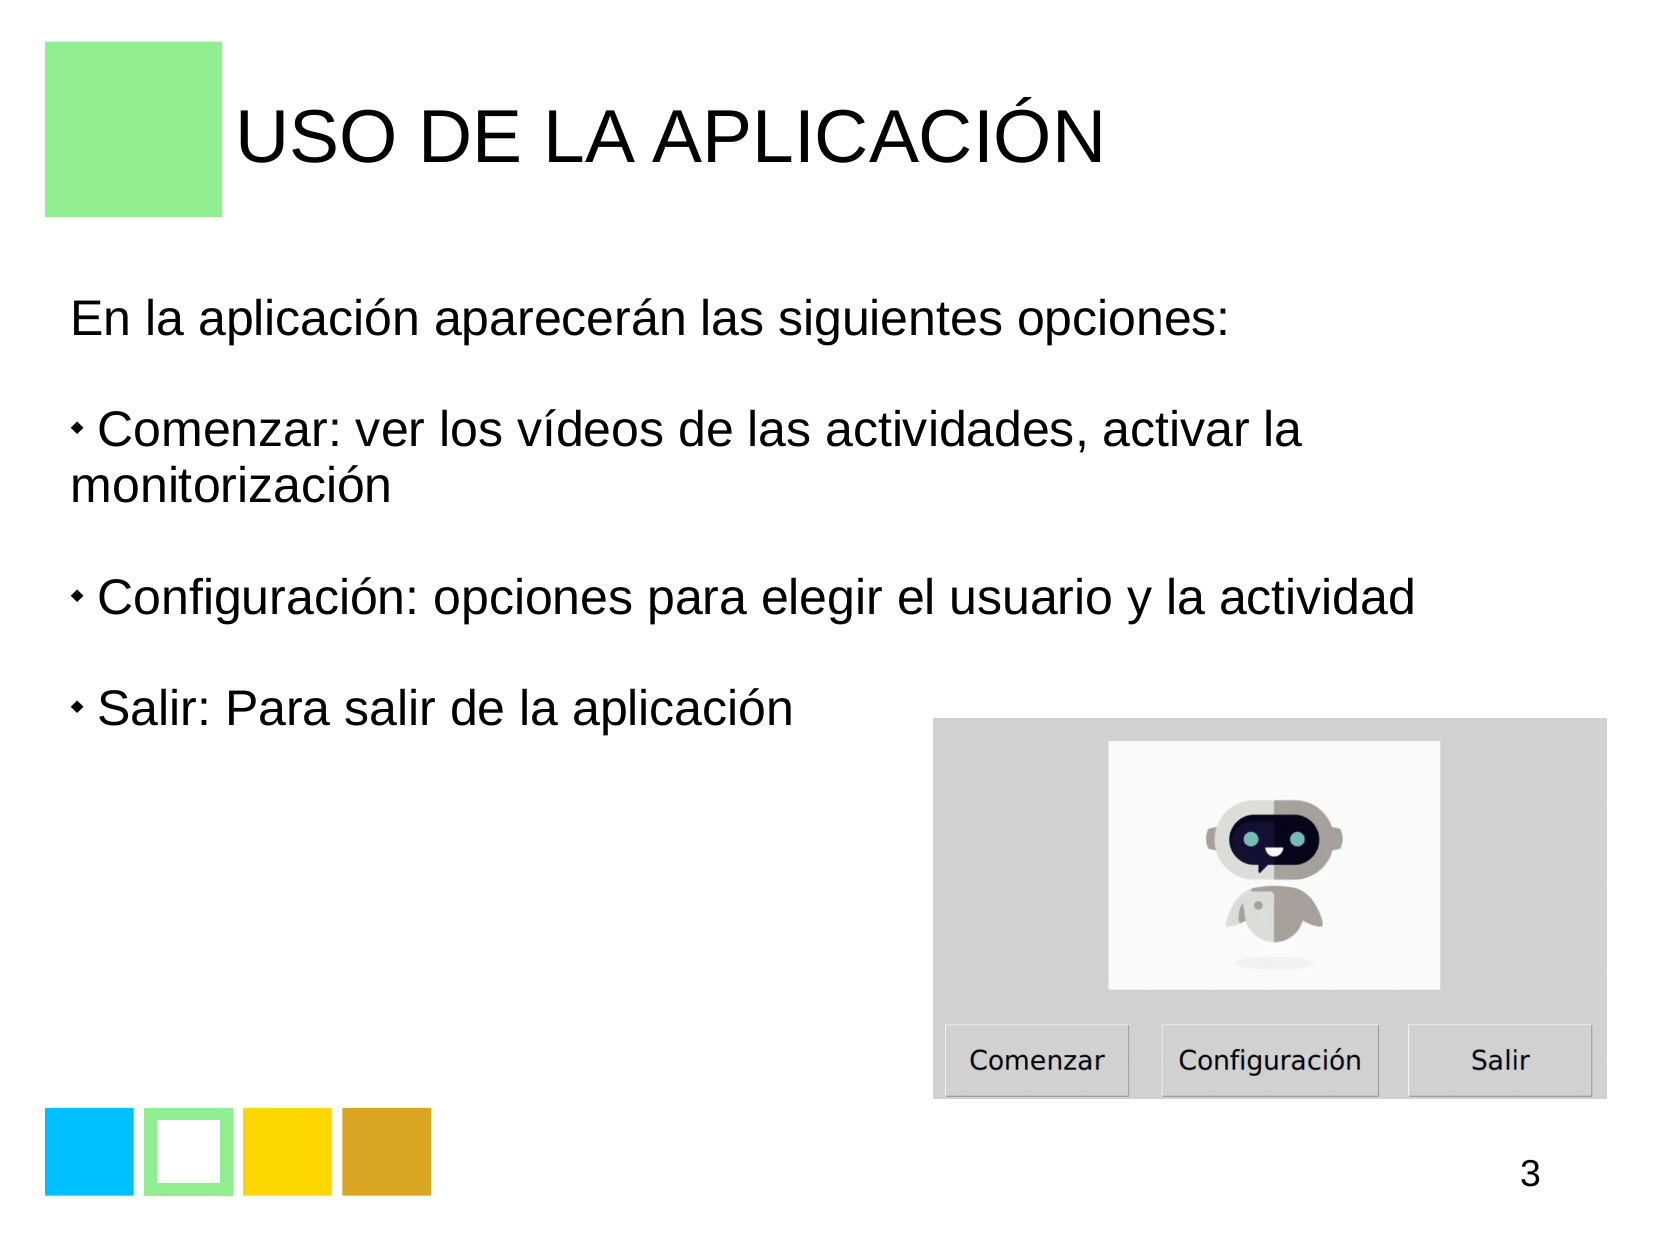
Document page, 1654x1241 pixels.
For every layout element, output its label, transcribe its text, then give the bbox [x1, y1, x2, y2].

text_box <number> [1505, 1145, 1654, 1217]
title USO DE LA APLICACIÓN [82, 49, 1571, 213]
picture [933, 718, 1607, 1099]
subtitle En la aplicación aparecerán las siguientes opciones: Comenzar: ver los vídeos de las actividades, activar la monitorización Configuración: opciones para elegir el usuario y la actividad Salir: Para salir de la aplicación [70, 290, 1607, 1010]
